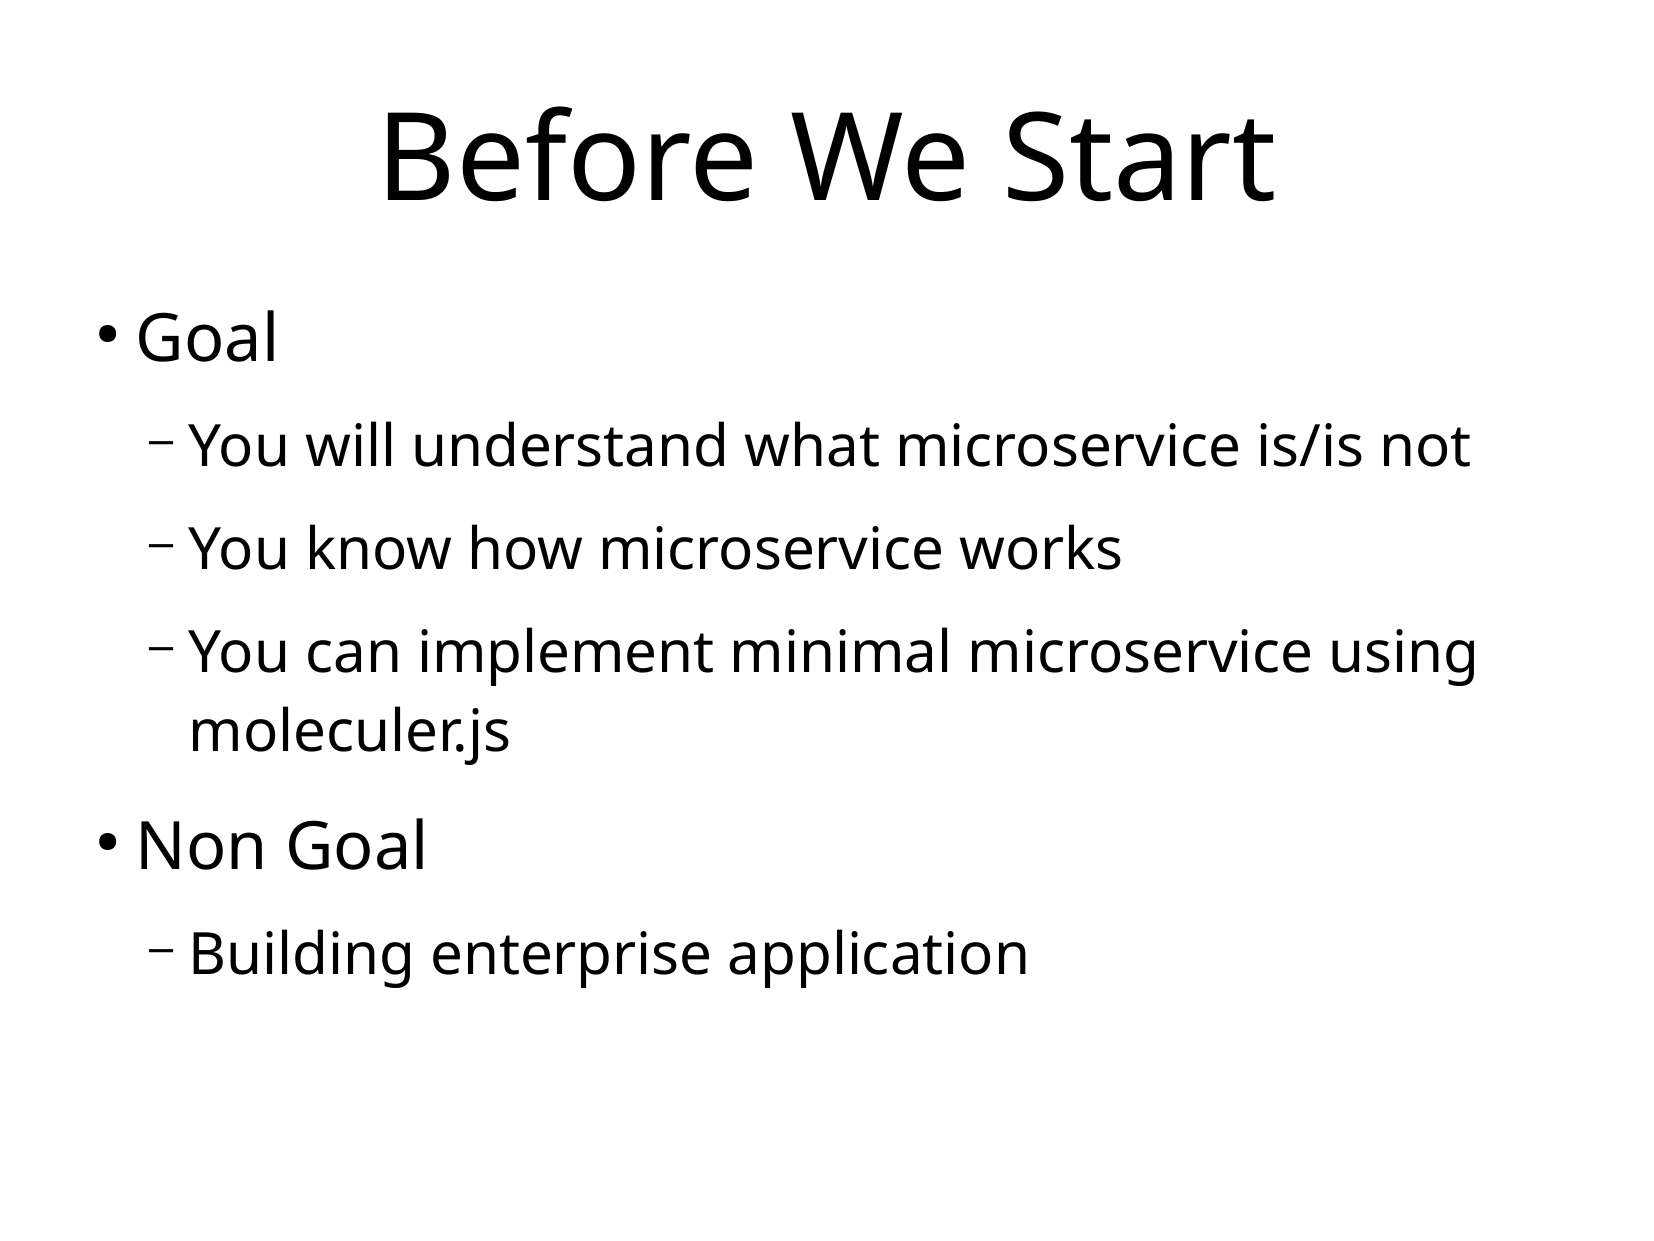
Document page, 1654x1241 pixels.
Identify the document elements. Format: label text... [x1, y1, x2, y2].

list Goal You will understand what microservice is/is not You know how microservice works You can implement minimal microservice using moleculer.js Non Goal Building enterprise application [82, 290, 1571, 1010]
title Before We Start [82, 49, 1571, 257]
